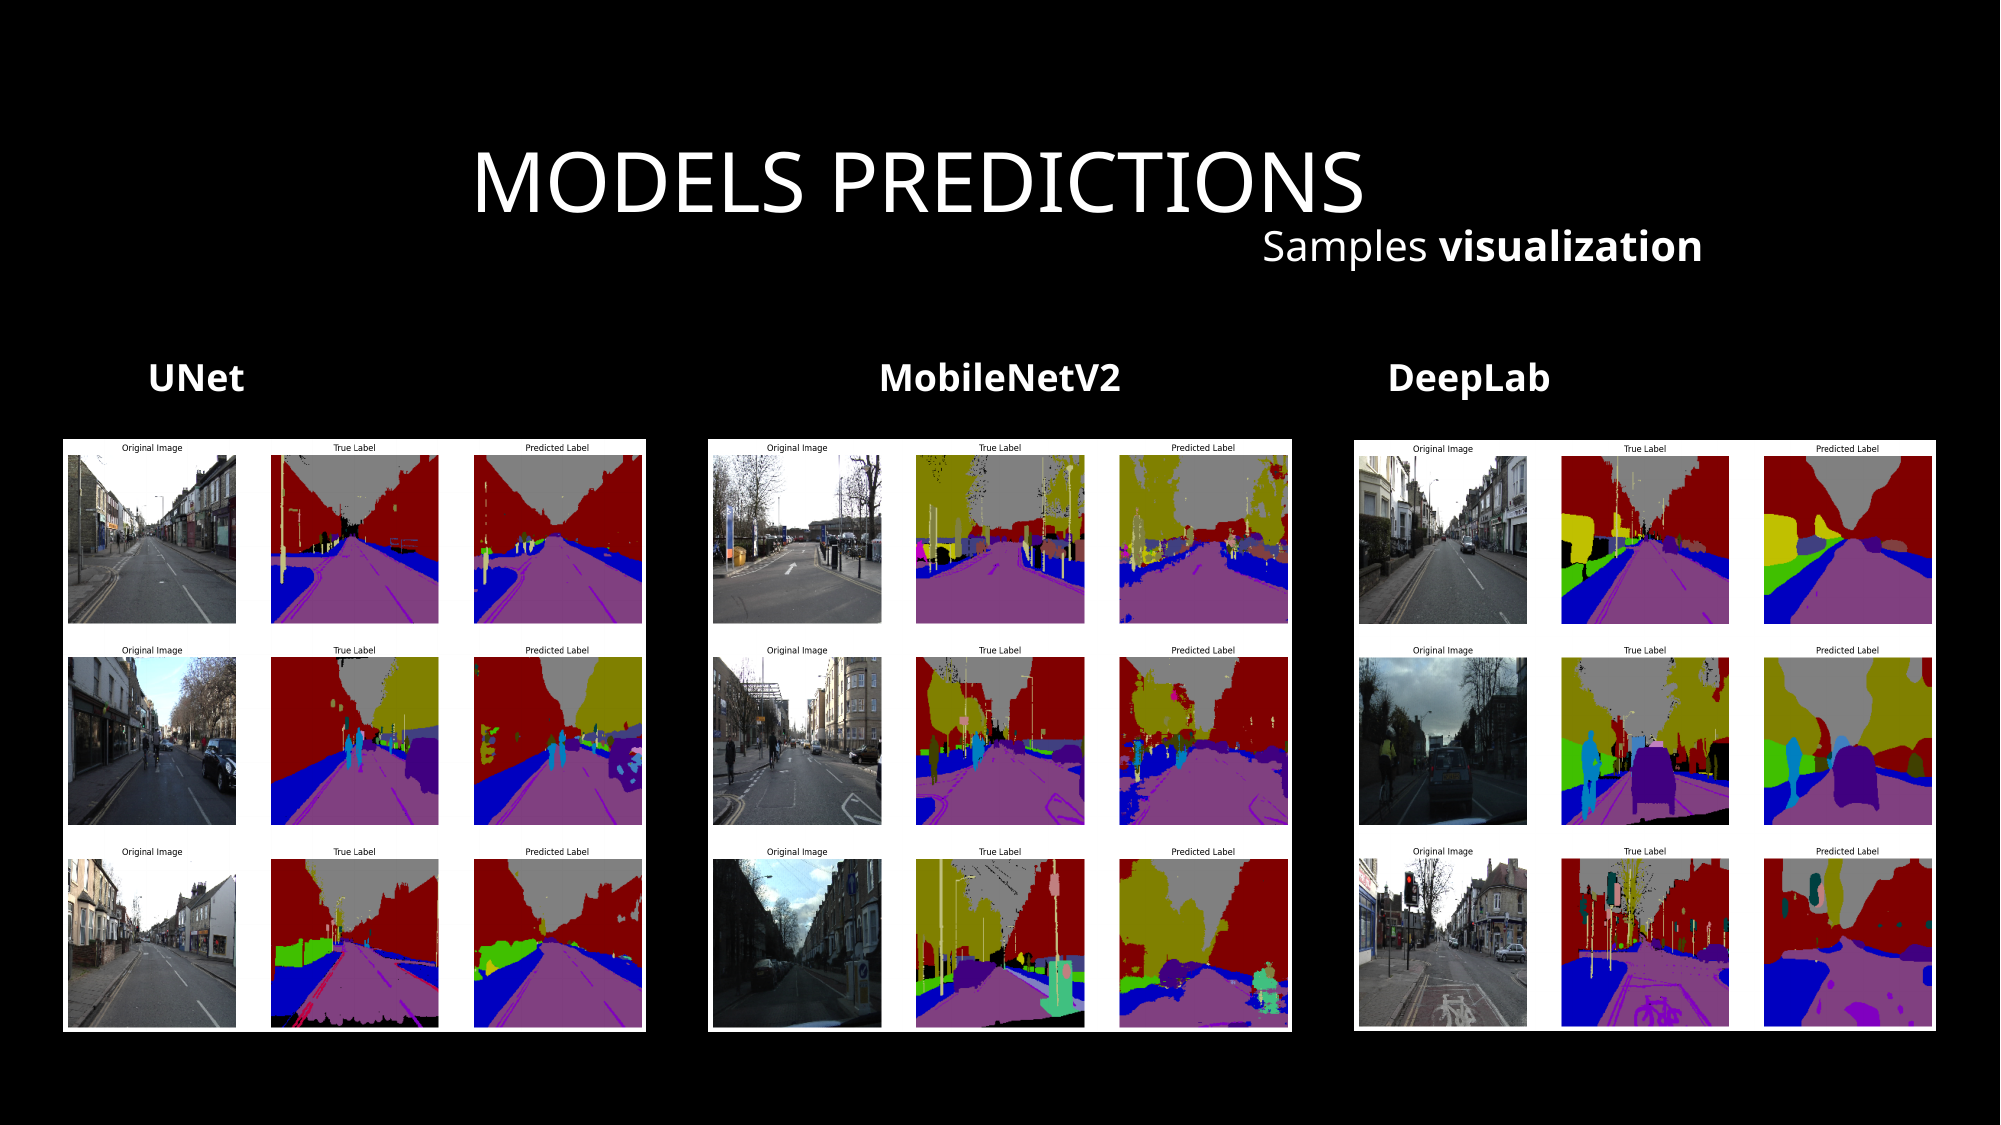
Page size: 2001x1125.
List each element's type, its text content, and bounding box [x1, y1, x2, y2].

picture [1354, 440, 1936, 1031]
text_box UNet [132, 346, 628, 407]
picture [708, 439, 1292, 1032]
text_box MobileNetV2 [752, 346, 1247, 407]
picture [63, 439, 646, 1032]
title Models predictions [454, 79, 1868, 292]
text_box Samples visualization [1247, 218, 1865, 595]
